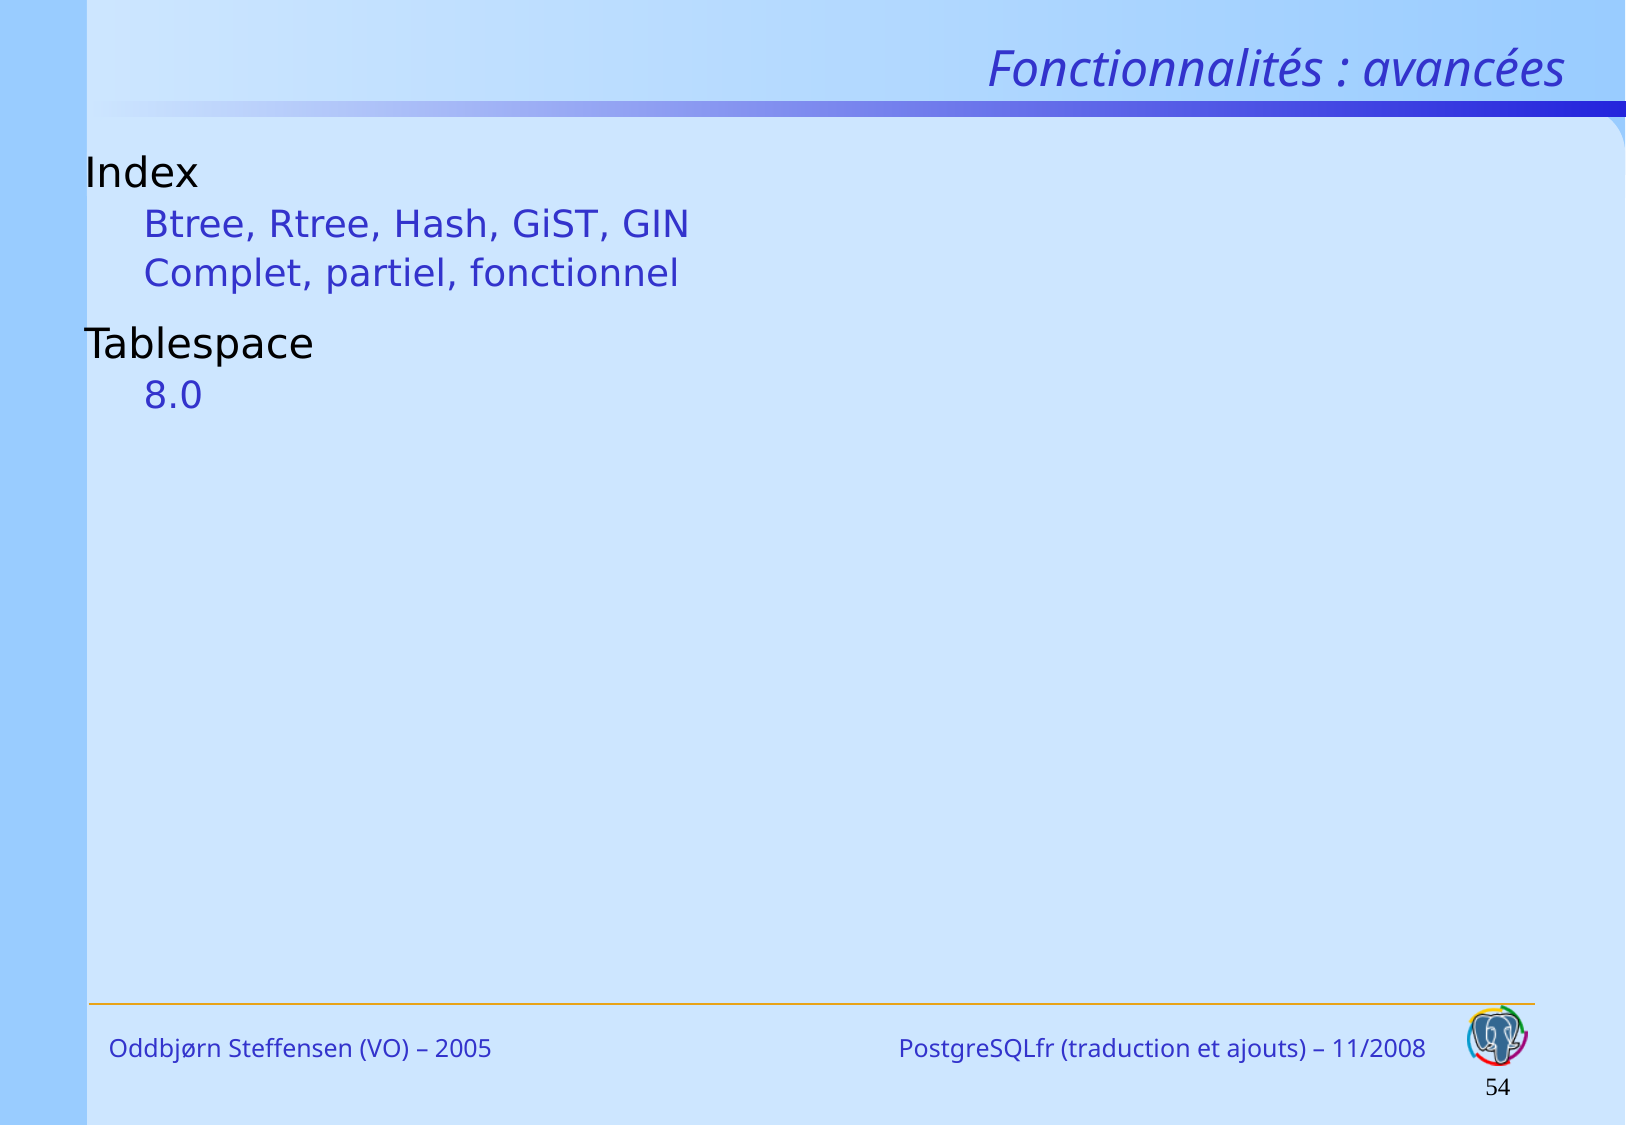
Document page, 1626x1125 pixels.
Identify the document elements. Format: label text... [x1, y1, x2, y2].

picture [1467, 1005, 1528, 1066]
title Fonctionnalités : avancées [172, 0, 1567, 134]
list Index Btree, Rtree, Hash, GiST, GIN Complet, partiel, fonctionnel Tablespace 8.0 [84, 148, 1548, 878]
